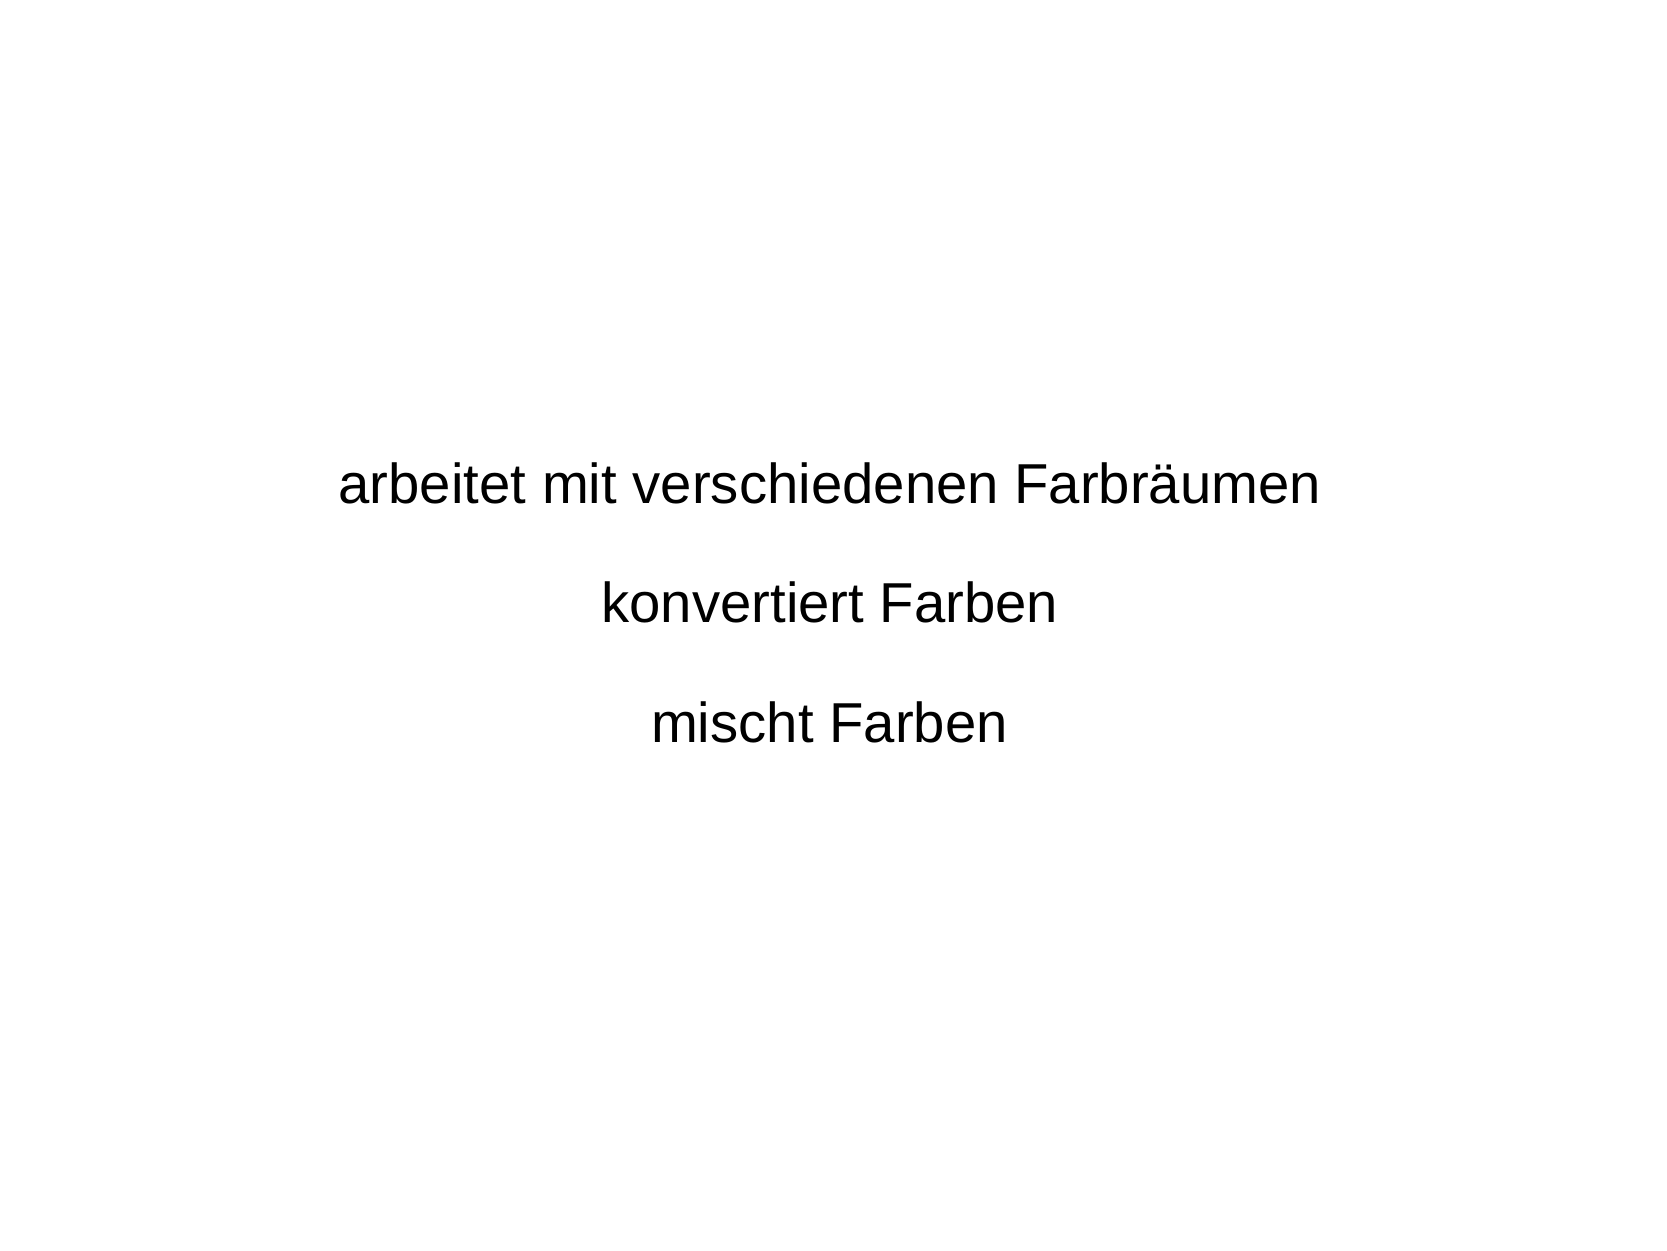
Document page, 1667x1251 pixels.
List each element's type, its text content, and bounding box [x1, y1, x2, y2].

subtitle arbeitet mit verschiedenen Farbräumen konvertiert Farben mischt Farben [0, 455, 1667, 817]
